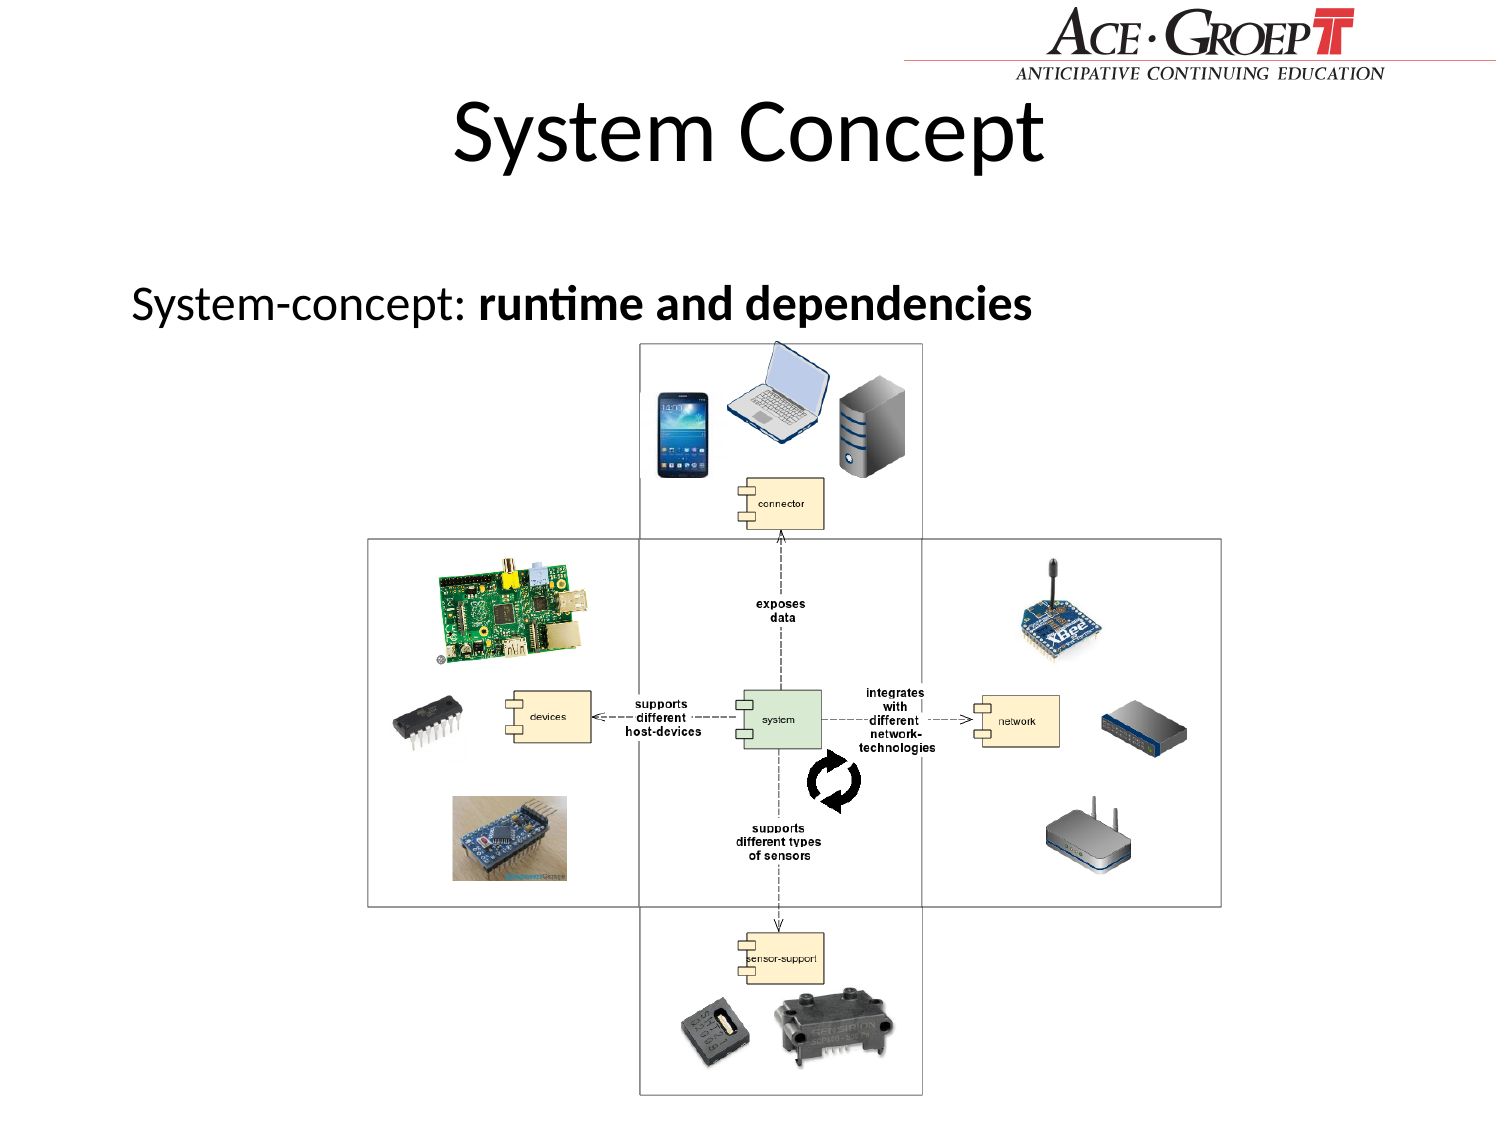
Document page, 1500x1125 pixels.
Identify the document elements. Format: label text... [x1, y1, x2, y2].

title System Concept [75, 45, 1425, 233]
picture [904, 7, 1496, 80]
picture [351, 333, 1238, 1112]
list System-concept: runtime and dependencies [60, 262, 1411, 1006]
